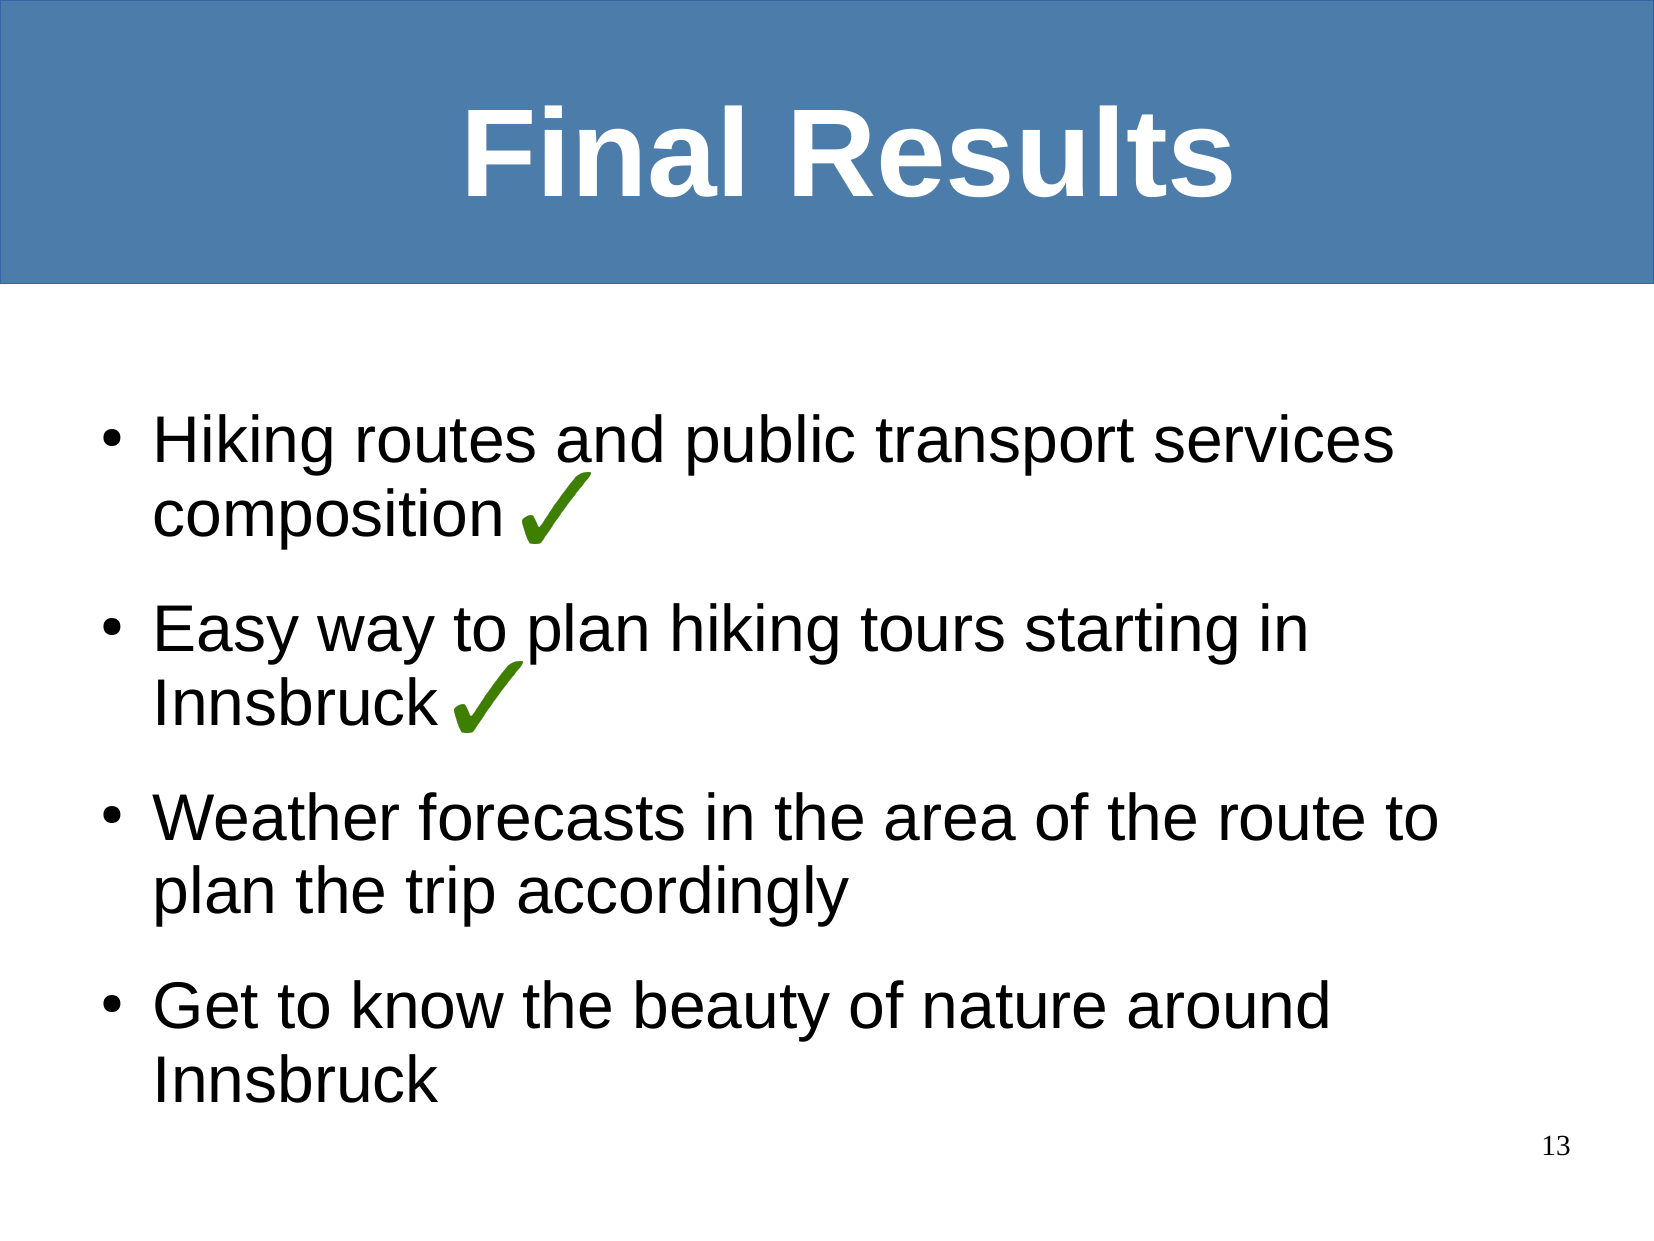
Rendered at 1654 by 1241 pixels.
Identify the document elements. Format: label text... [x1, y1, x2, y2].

picture [454, 661, 523, 733]
picture [522, 472, 591, 544]
text_box [0, 0, 1654, 284]
title Final Results [82, 49, 1571, 257]
list Hiking routes and public transport services composition Easy way to plan hiking tours starting in Innsbruck Weather forecasts in the area of the route to plan the trip accordingly Get to know the beauty of nature around Innsbruck [82, 402, 1571, 1123]
